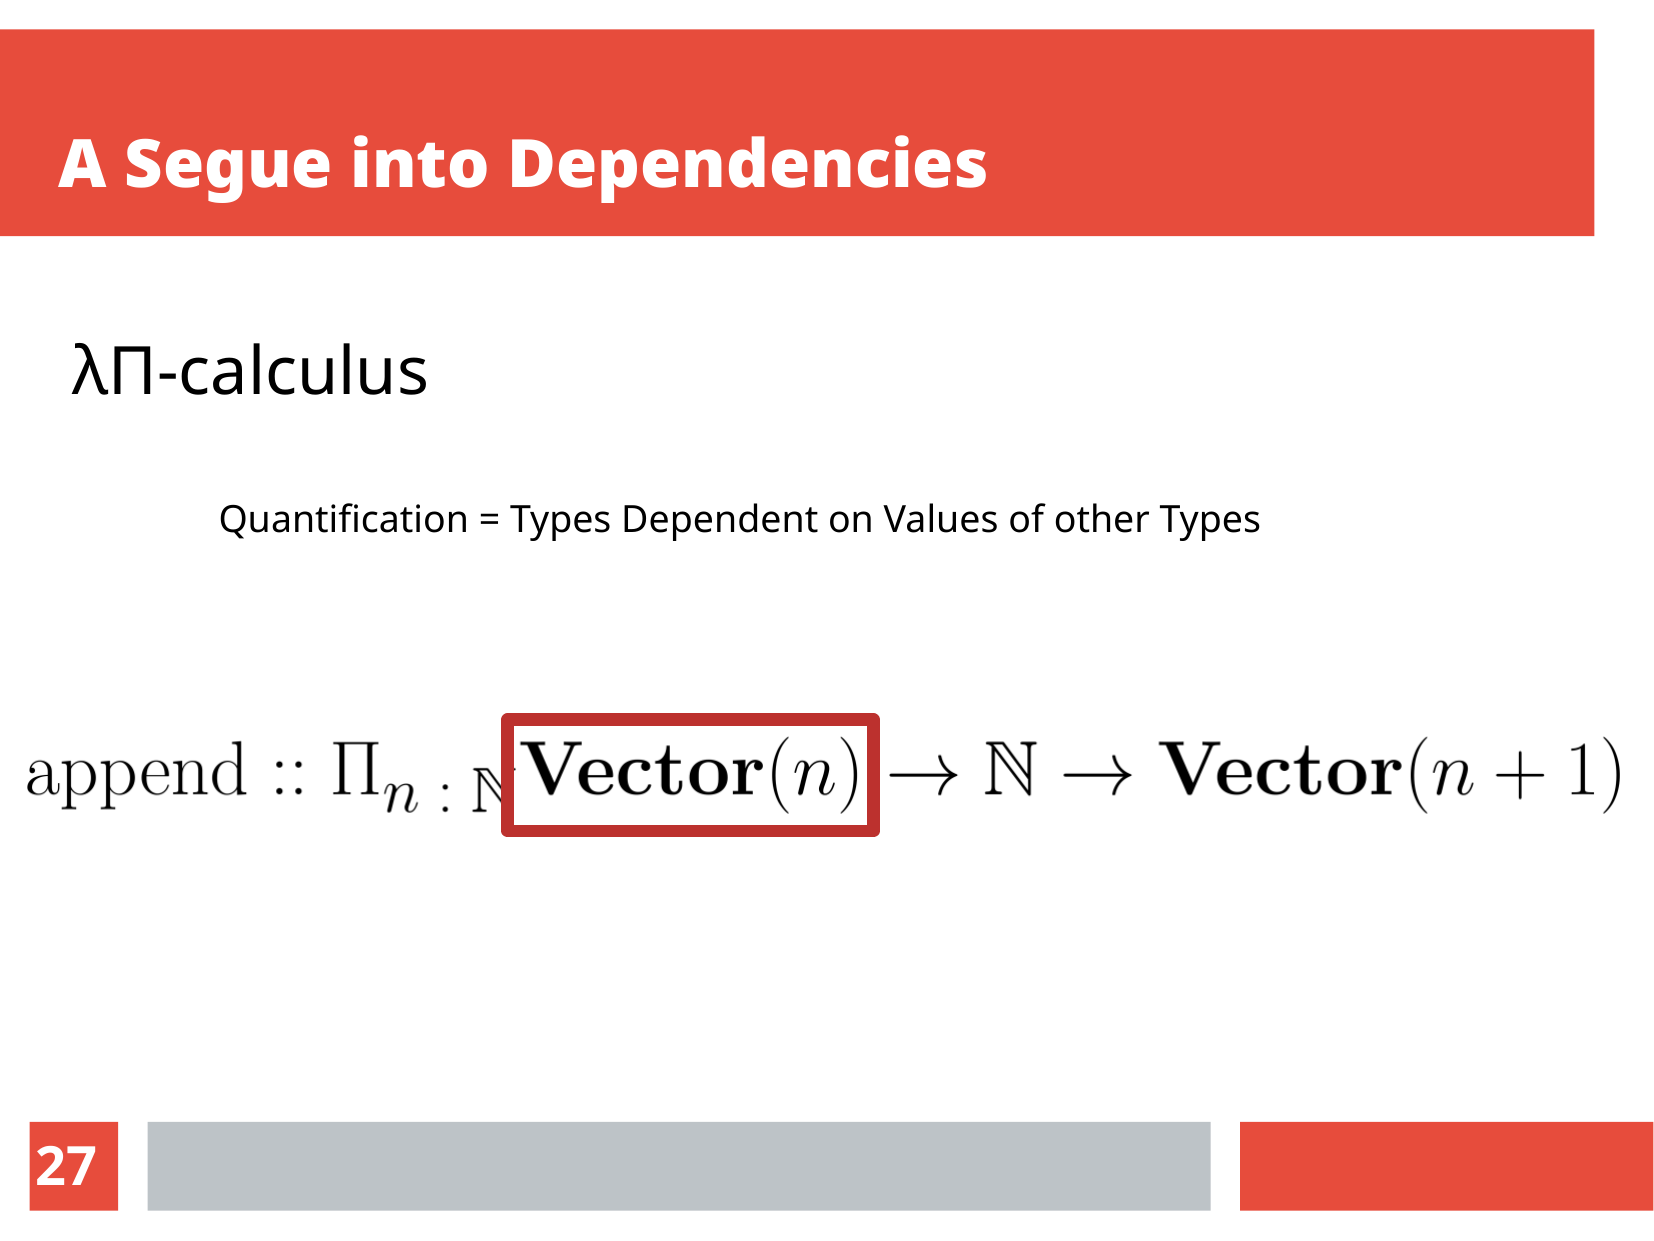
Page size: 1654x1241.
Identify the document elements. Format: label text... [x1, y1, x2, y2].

picture [9, 717, 501, 832]
title A Segue into Dependencies [59, 58, 1595, 207]
text_box Quantification = Types Dependent on Values of other Types [203, 485, 1350, 544]
text_box 27 [20, 1119, 254, 1210]
picture [880, 717, 1638, 832]
picture [514, 726, 867, 825]
text_box λΠ-calculus [57, 315, 472, 409]
